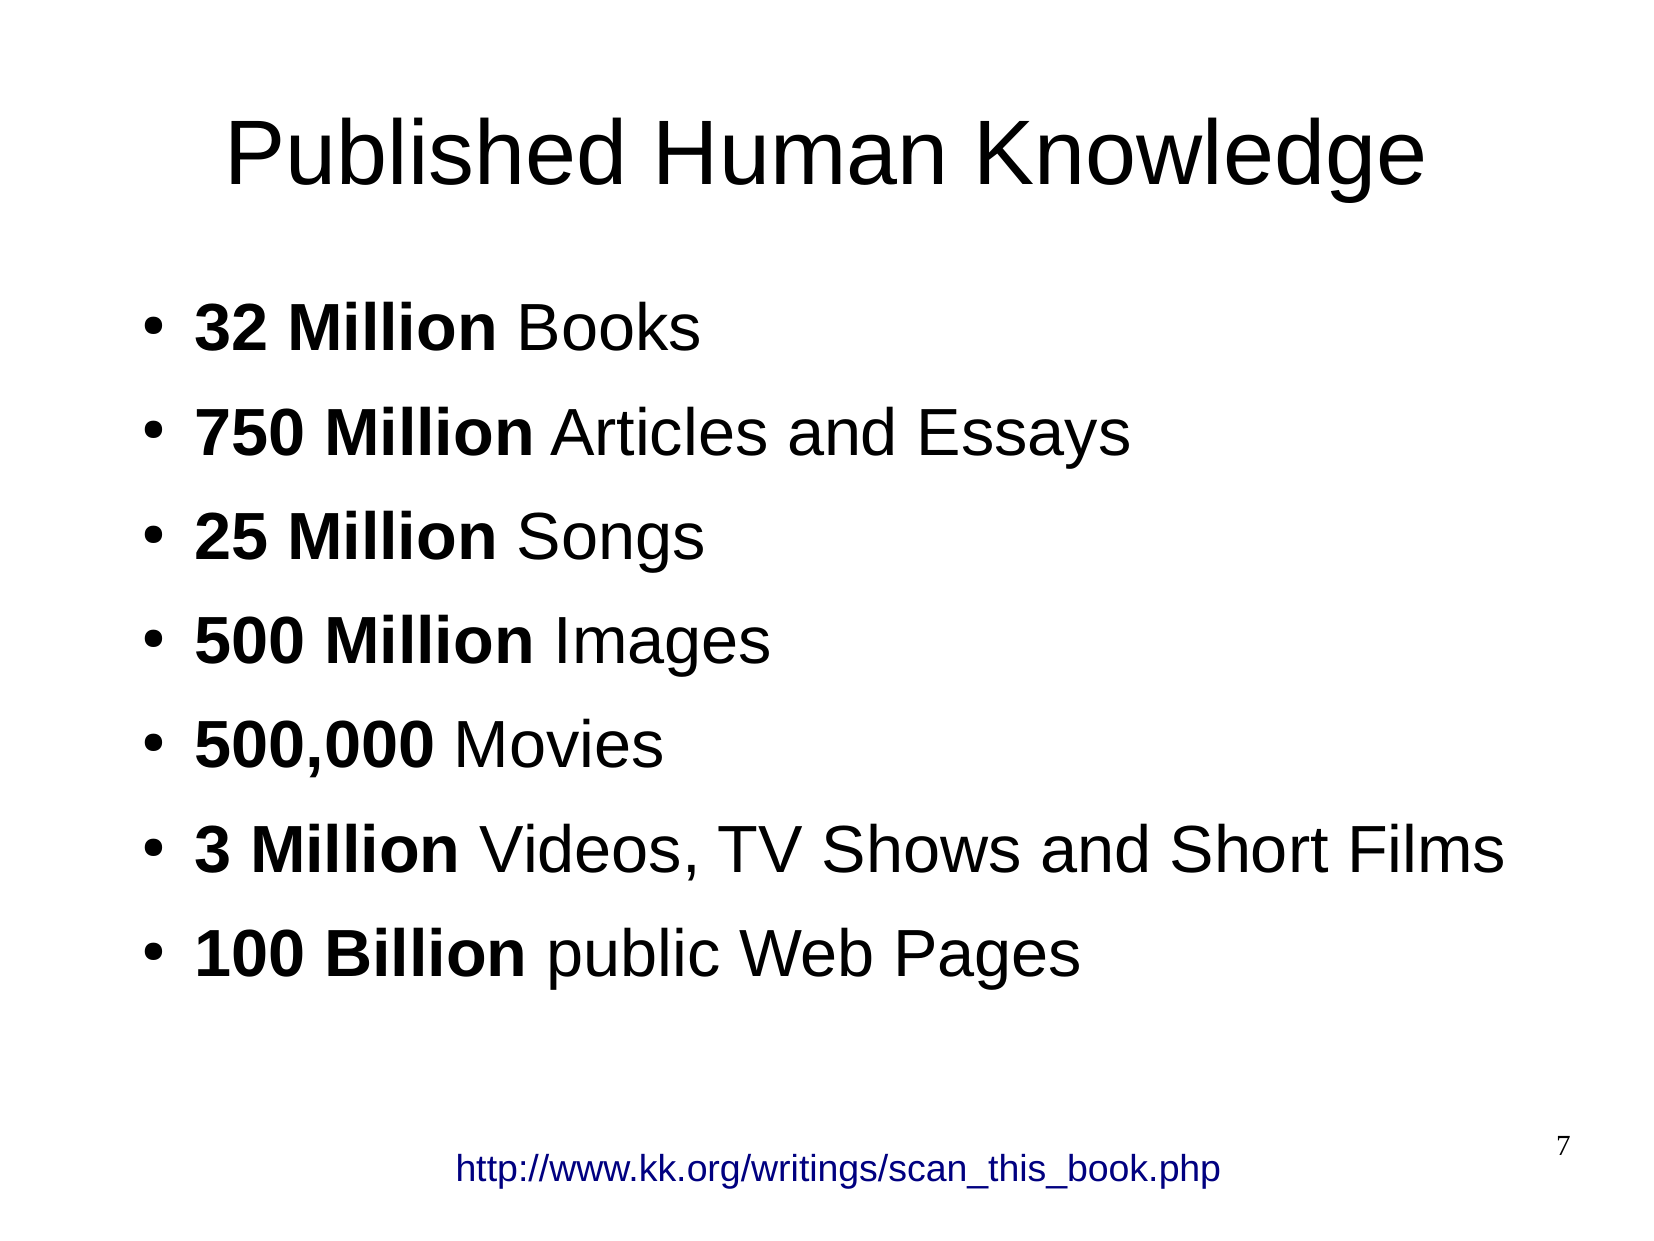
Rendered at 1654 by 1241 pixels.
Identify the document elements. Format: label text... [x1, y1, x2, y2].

title Published Human Knowledge [82, 49, 1571, 257]
text_box http://www.kk.org/writings/scan_this_book.php [375, 1139, 1313, 1197]
list 32 Million Books 750 Million Articles and Essays 25 Million Songs 500 Million Images 500,000 Movies 3 Million Videos, TV Shows and Short Films 100 Billion public Web Pages [124, 290, 1542, 1094]
